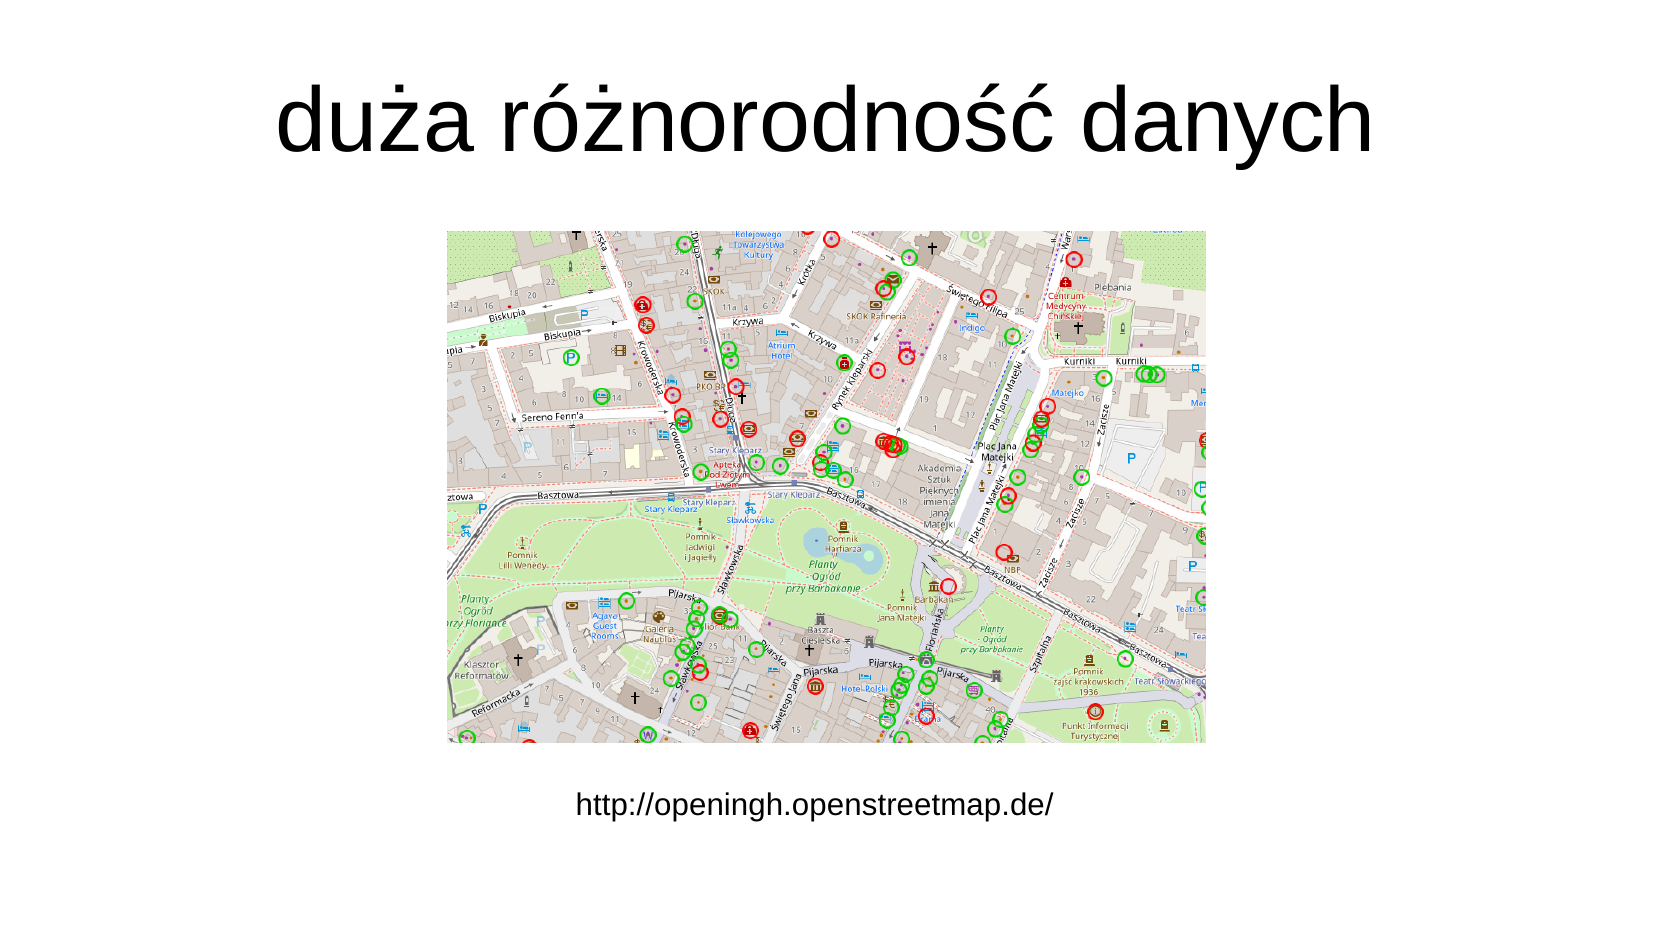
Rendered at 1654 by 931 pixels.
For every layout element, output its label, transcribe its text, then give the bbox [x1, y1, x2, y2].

title duża różnorodność danych [82, 37, 1571, 193]
picture [447, 231, 1206, 744]
text_box http://openingh.openstreetmap.de/ [560, 779, 1424, 879]
